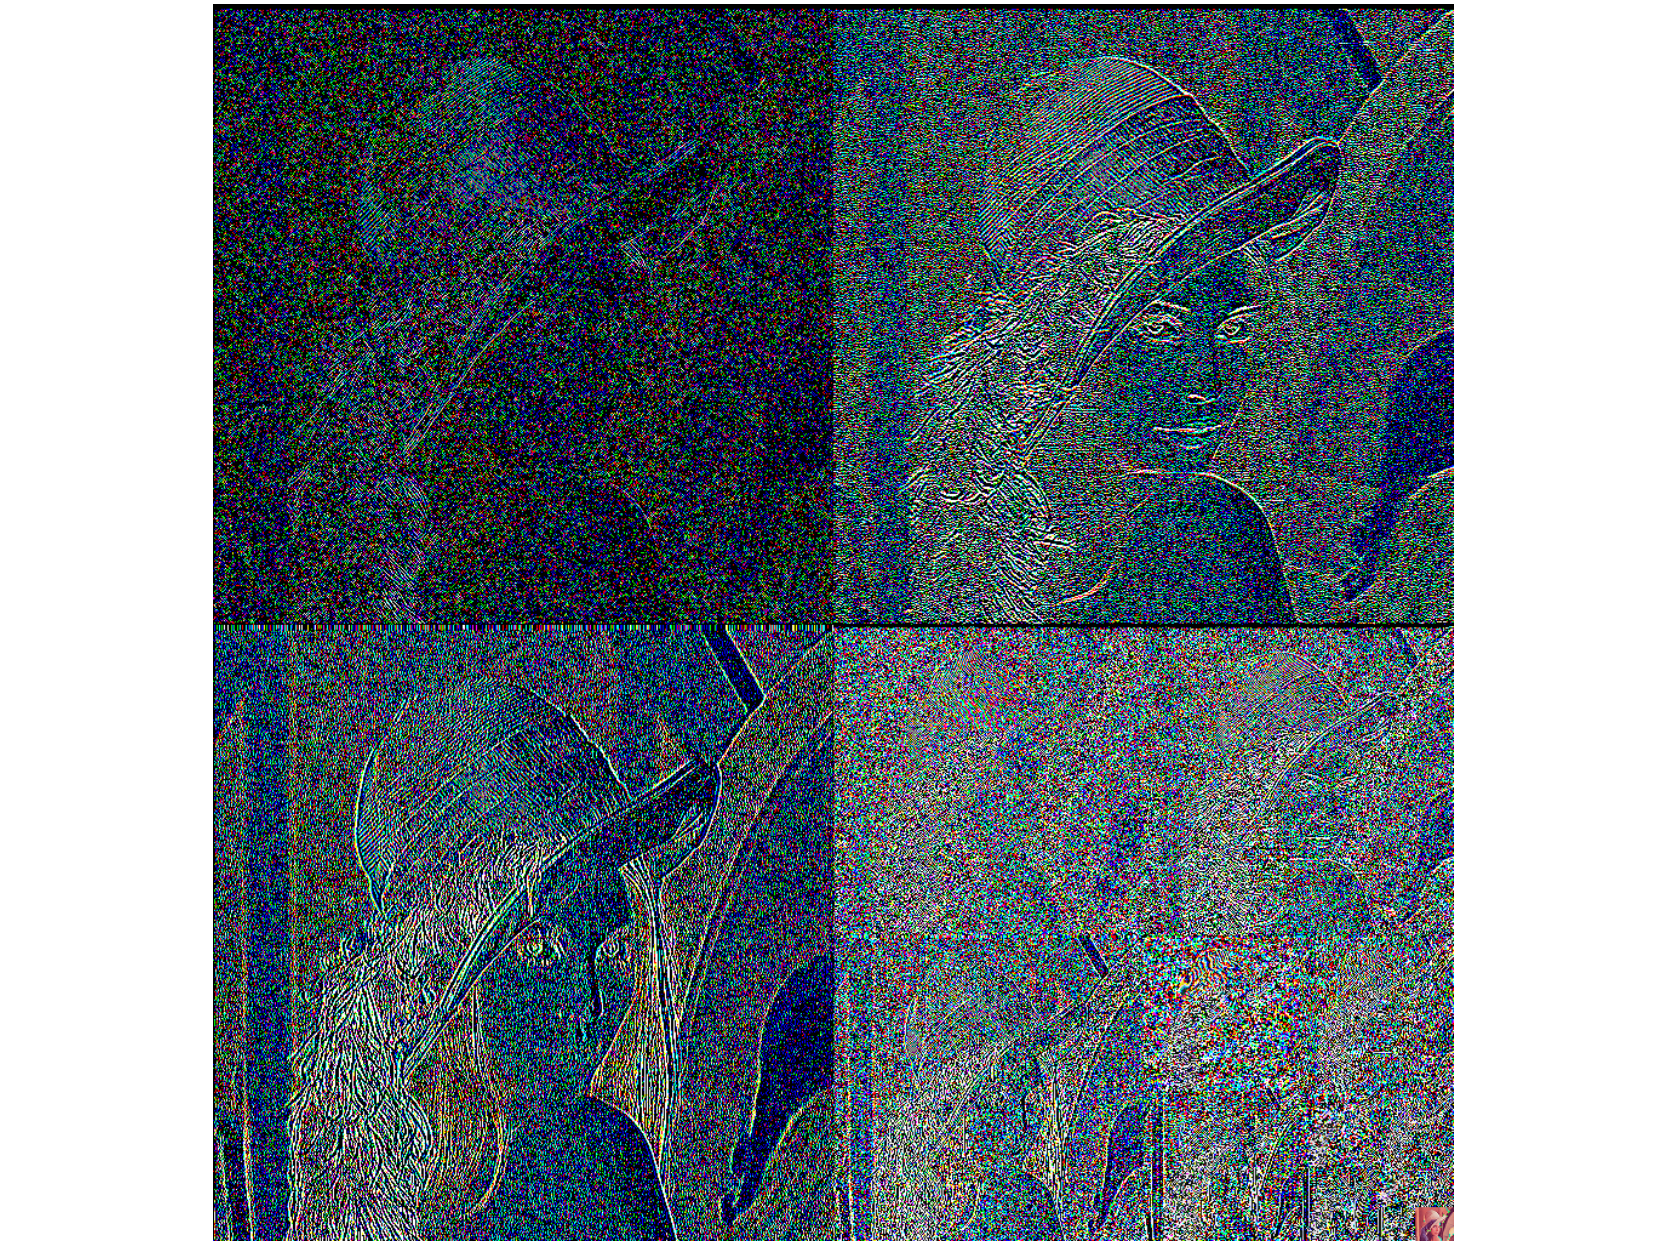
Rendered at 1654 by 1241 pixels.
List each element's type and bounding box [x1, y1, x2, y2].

picture [213, 4, 1454, 1241]
